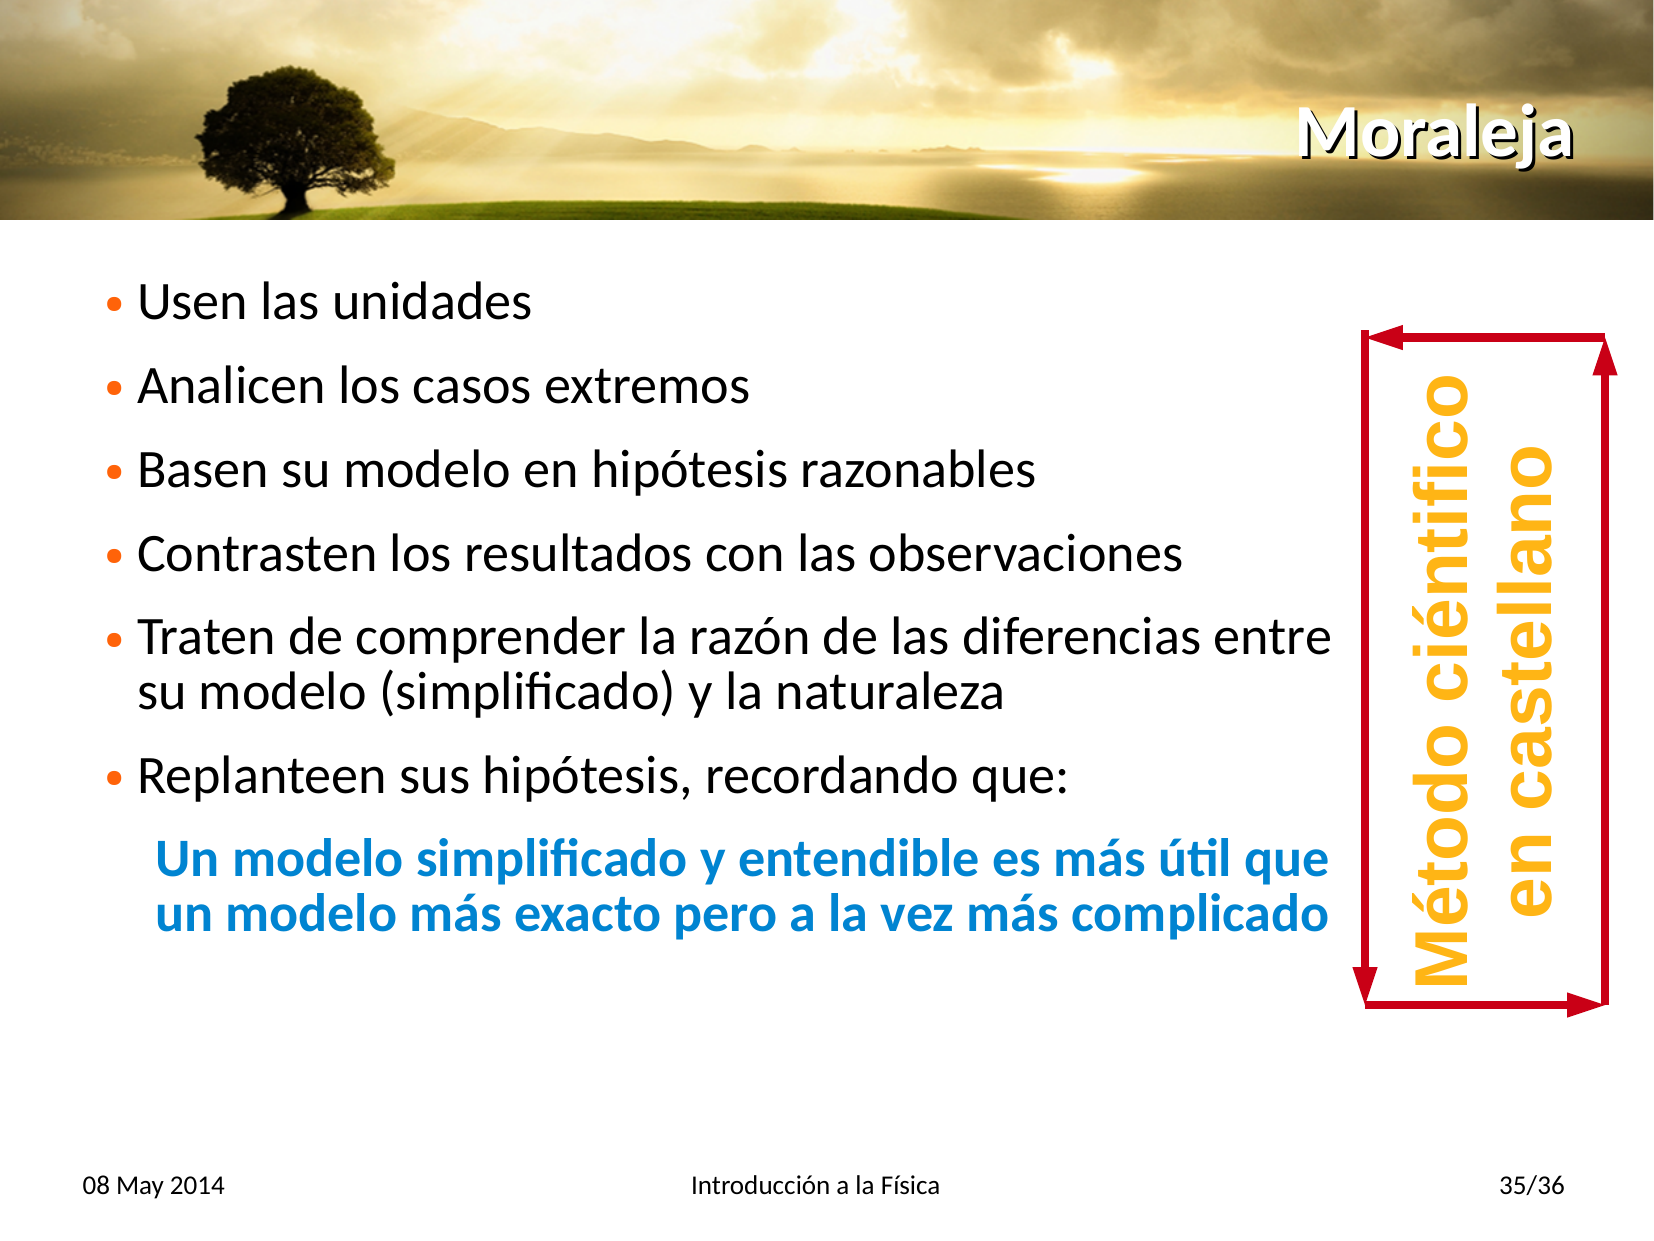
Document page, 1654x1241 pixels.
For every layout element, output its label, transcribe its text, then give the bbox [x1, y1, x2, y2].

list Usen las unidades Analicen los casos extremos Basen su modelo en hipótesis razonables Contrasten los resultados con las observaciones Traten de comprender la razón de las diferencias entre su modelo (simplificado) y la naturaleza Replanteen sus hipótesis, recordando que: Un modelo simplificado y entendible es más útil que un modelo más exacto pero a la vez más complicado [75, 279, 1351, 1165]
picture [0, 0, 1654, 220]
text_box Método ciéntifico en castellano [1392, 337, 1576, 1006]
title Moraleja [86, 49, 1576, 226]
